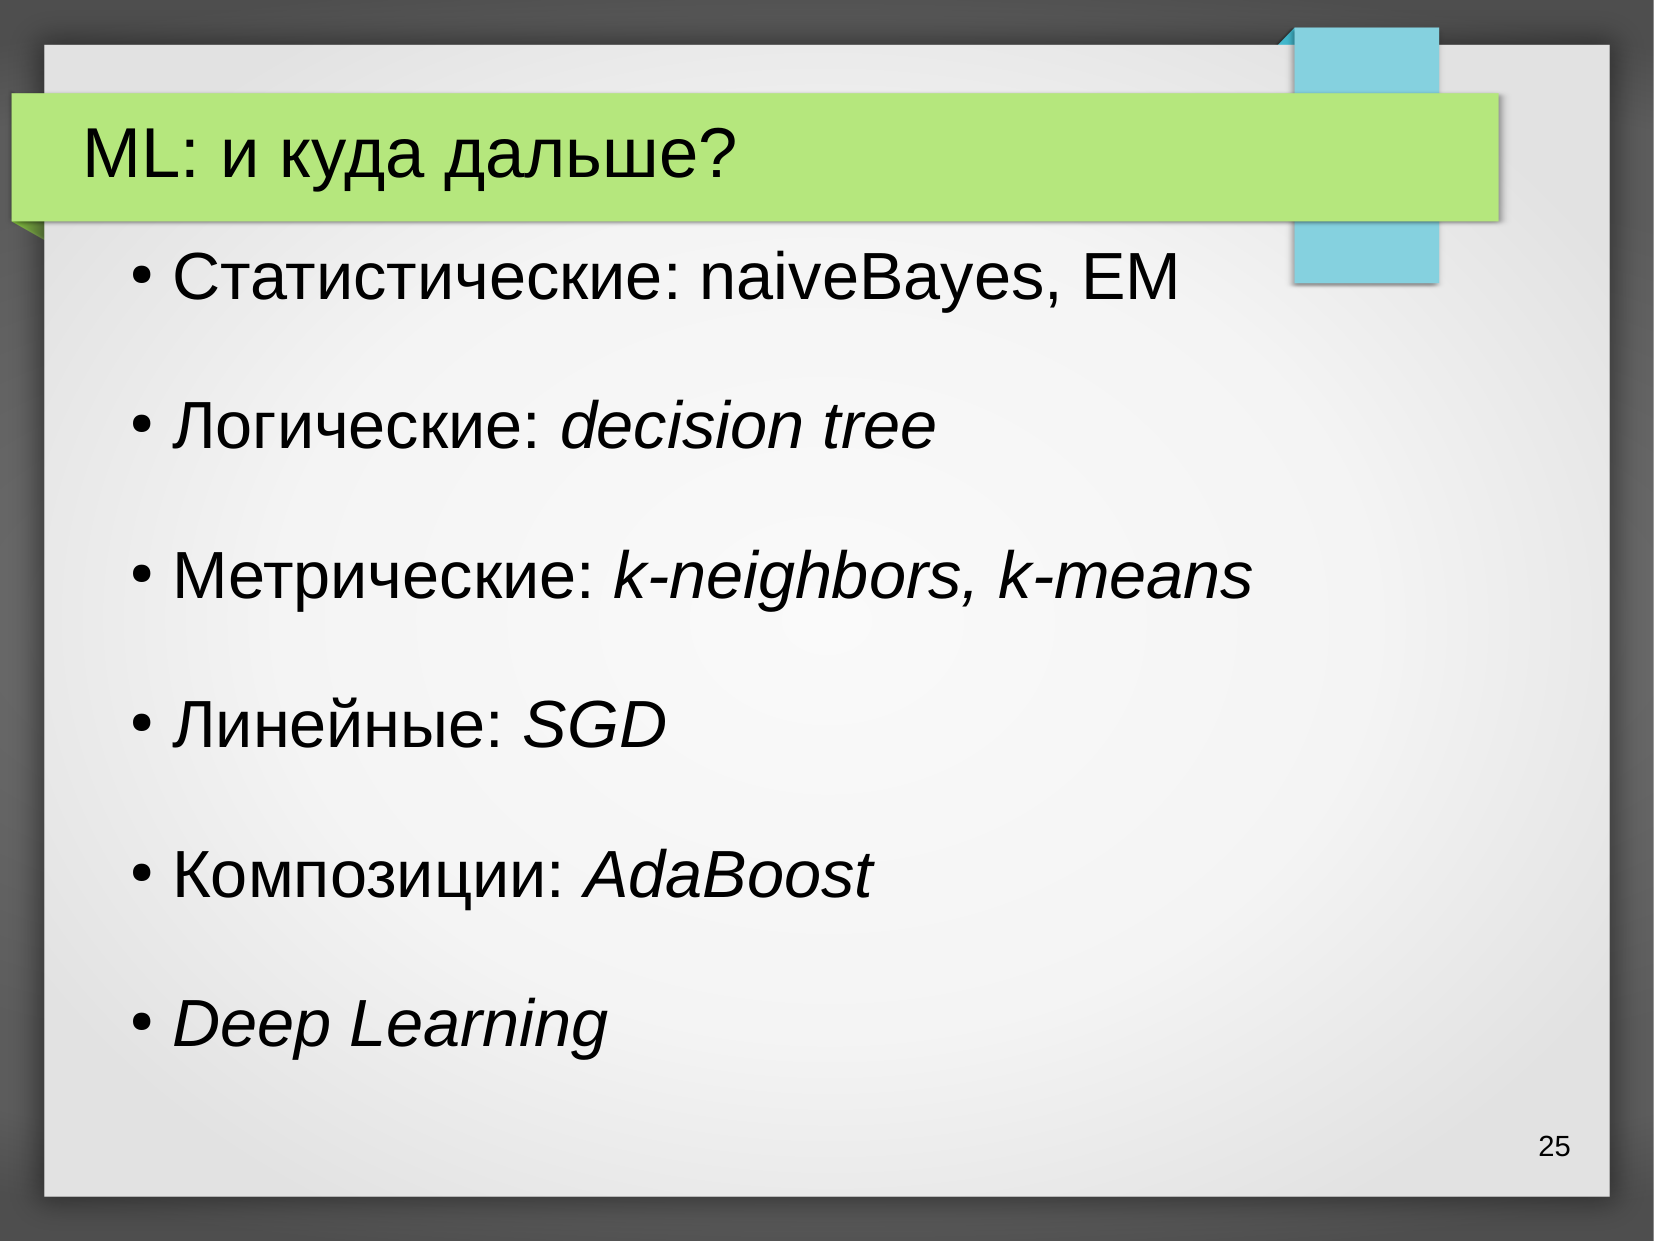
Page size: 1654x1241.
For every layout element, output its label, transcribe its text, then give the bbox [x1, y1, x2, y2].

title ML: и куда дальше? [82, 49, 1571, 163]
subtitle Статистические: naiveBayes, EM Логические: decision tree Метрические: k-neighbors, k-means Линейные: SGD Композиции: AdaBoost Deep Learning [82, 163, 1571, 1136]
picture [0, 0, 1654, 1241]
